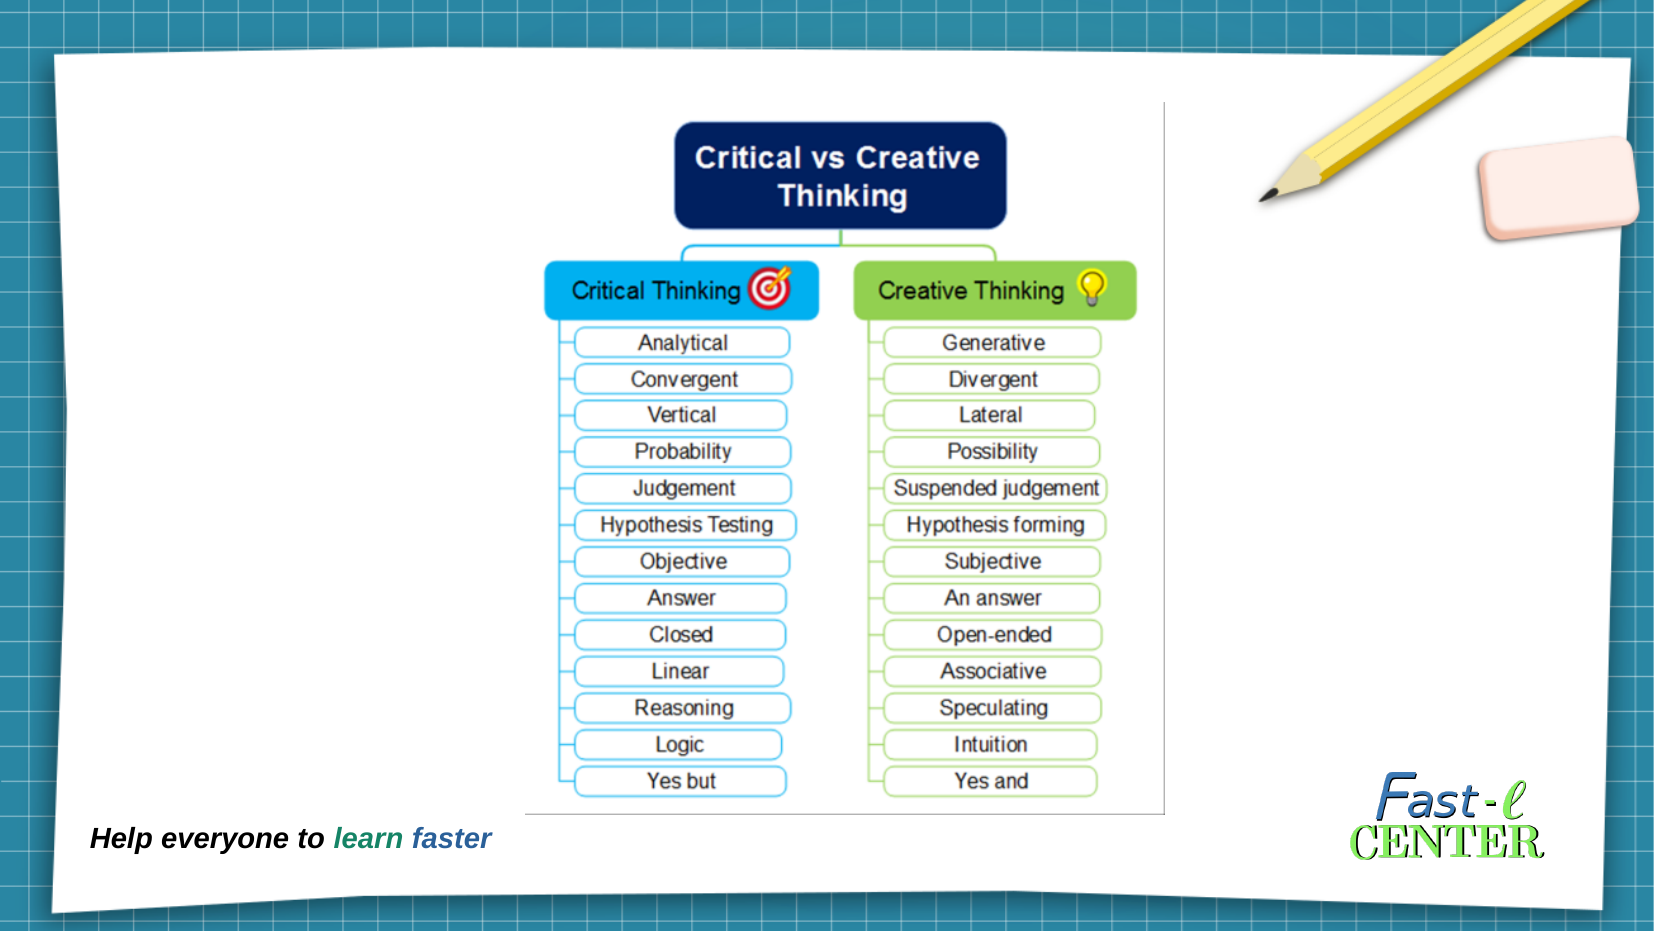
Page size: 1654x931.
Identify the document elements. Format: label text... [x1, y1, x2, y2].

text_box Help everyone to learn faster [75, 814, 507, 863]
picture [0, 0, 1654, 931]
